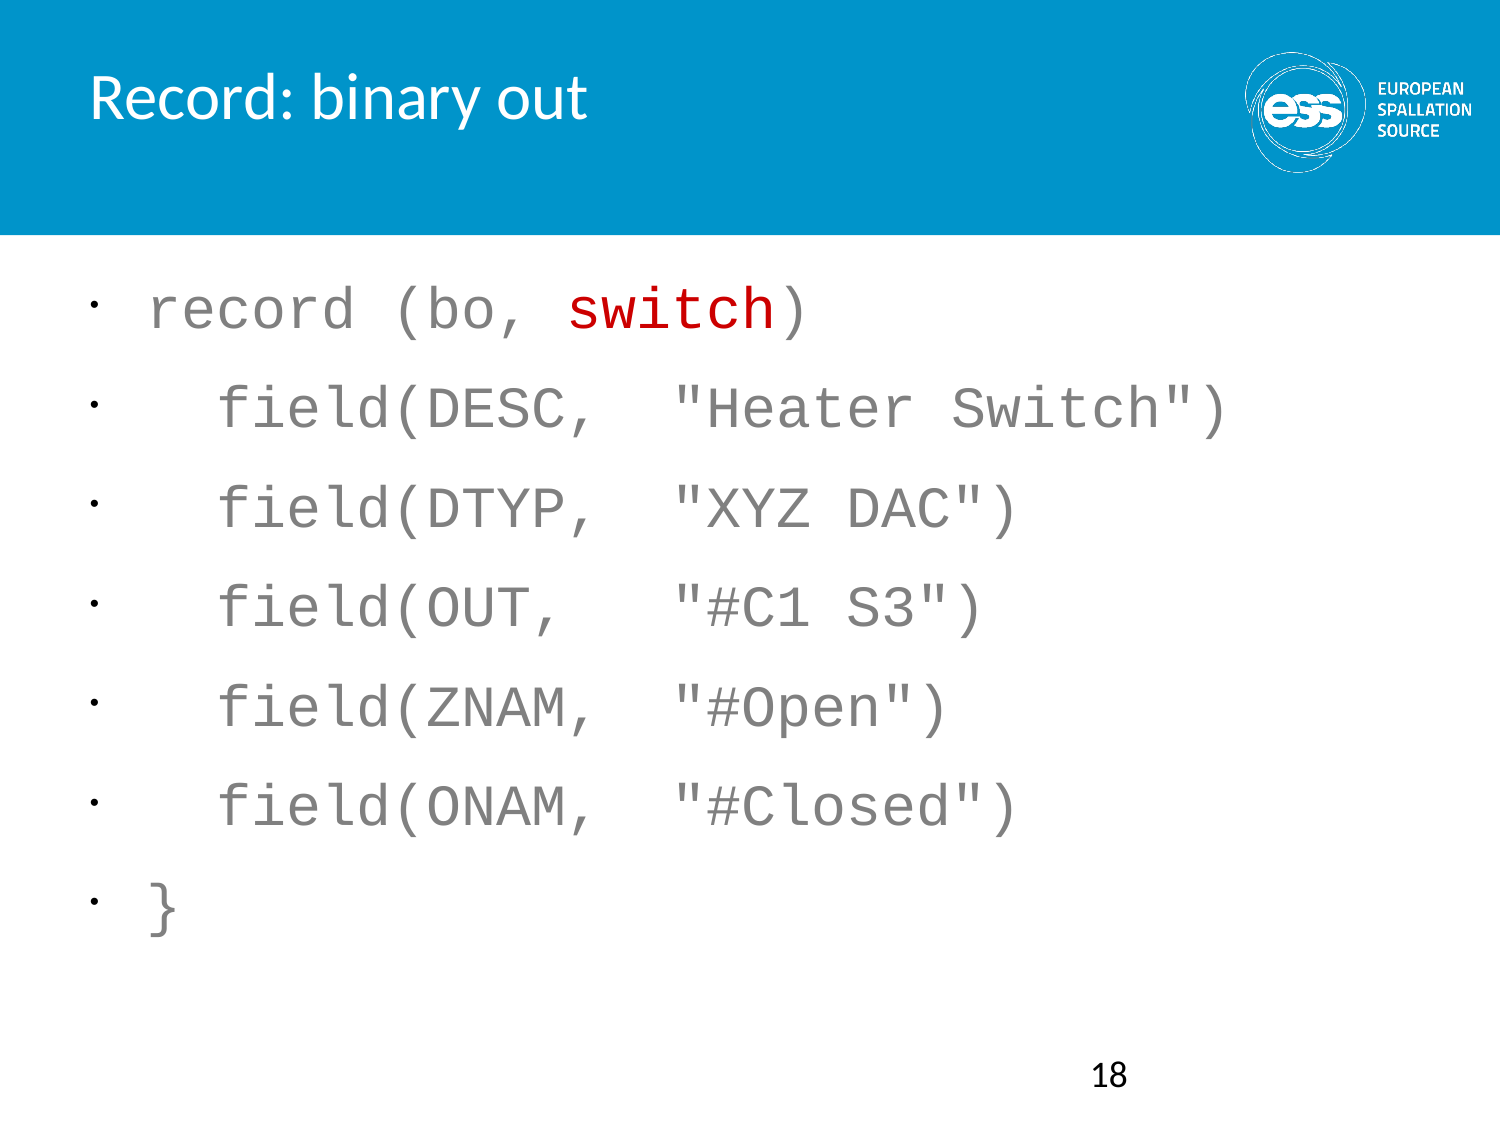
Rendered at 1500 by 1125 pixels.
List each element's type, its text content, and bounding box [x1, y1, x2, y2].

picture [1454, 83, 1458, 94]
slide_number <number> [1074, 1042, 1425, 1103]
picture [1436, 104, 1444, 115]
picture [1379, 83, 1385, 94]
picture [1409, 104, 1415, 115]
picture [1423, 83, 1430, 94]
list record (bo, switch) field(DESC, "Heater Switch") field(DTYP, "XYZ DAC") field(OUT, "#C1 S3") field(ZNAM, "#Open") field(ONAM, "#Closed") } [75, 262, 1425, 1005]
picture [1400, 83, 1407, 94]
picture [1398, 109, 1406, 115]
picture [1389, 104, 1393, 115]
picture [1422, 125, 1428, 134]
picture [1443, 86, 1450, 93]
title Record: binary out [75, 45, 1247, 233]
picture [1264, 94, 1342, 127]
picture [1432, 125, 1438, 136]
picture [1418, 104, 1423, 115]
